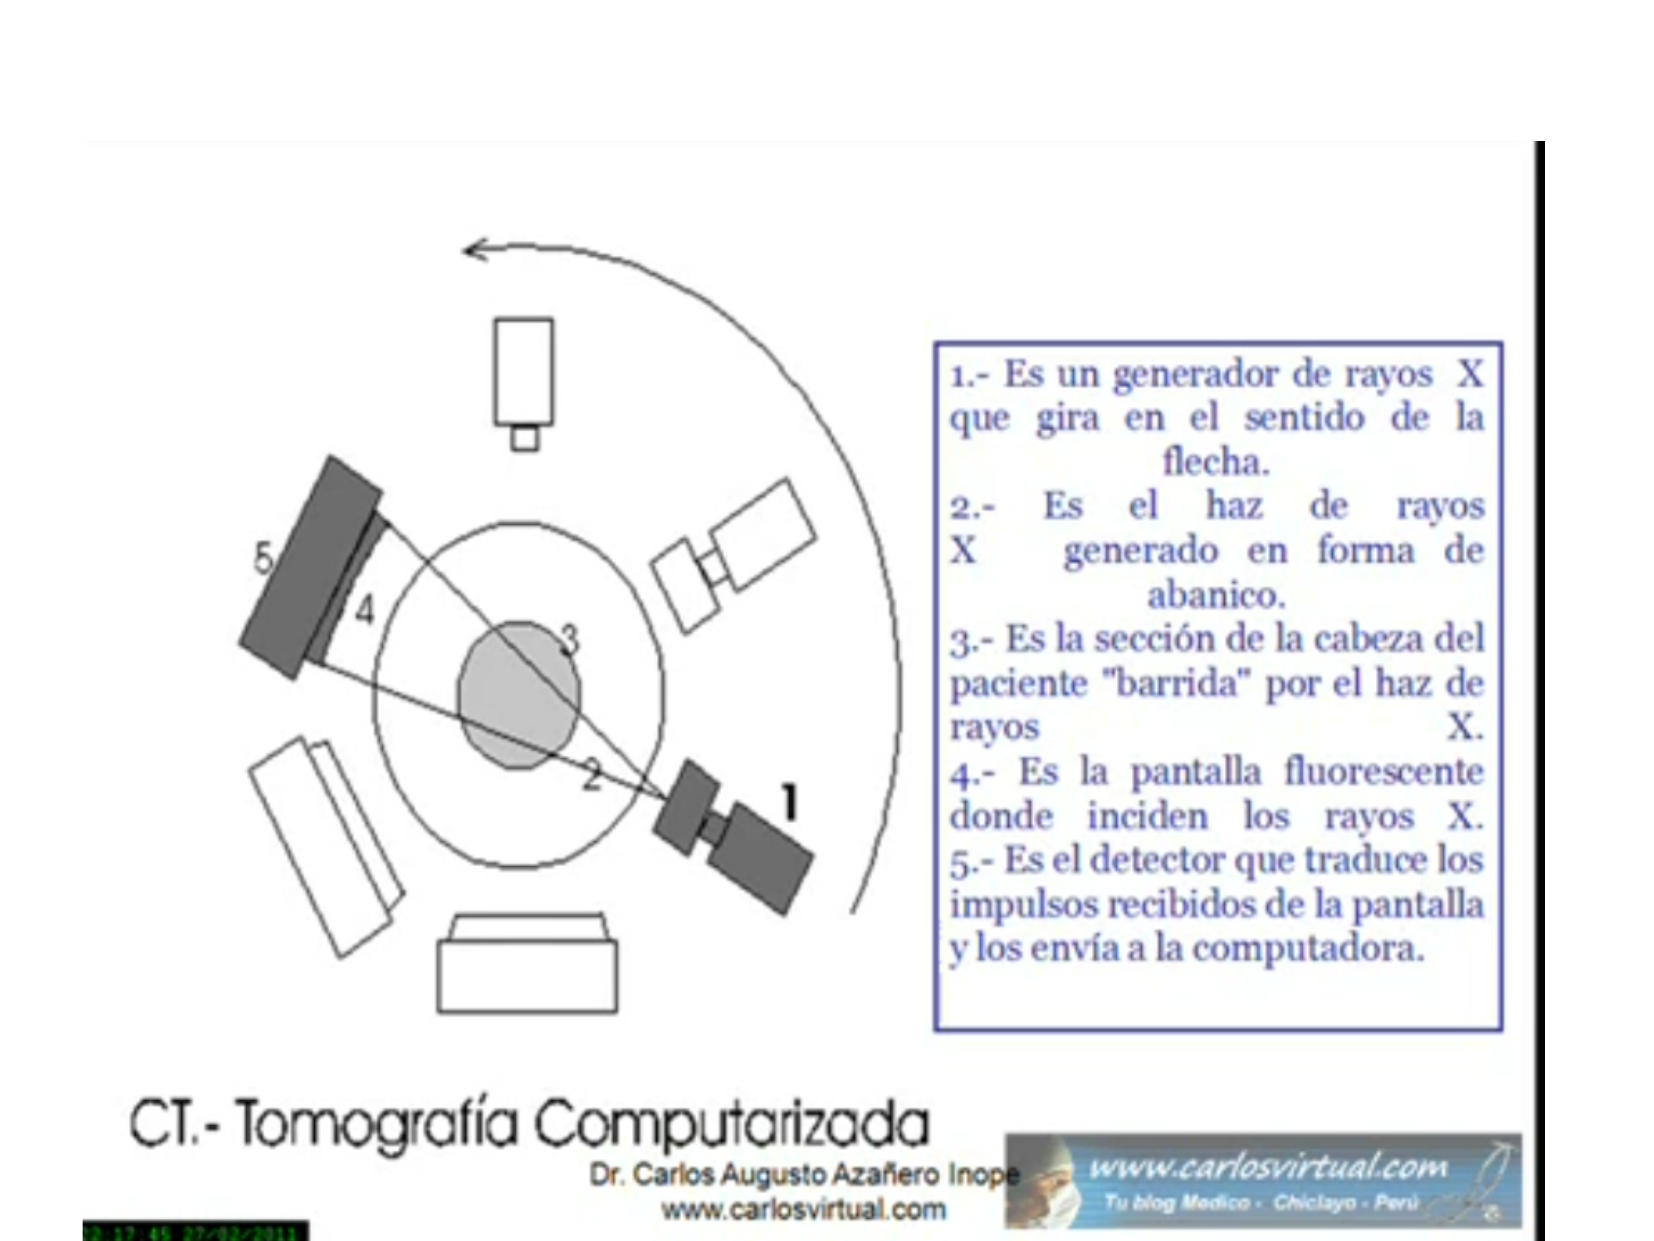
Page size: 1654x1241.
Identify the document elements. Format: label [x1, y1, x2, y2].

picture [82, 141, 1546, 1241]
